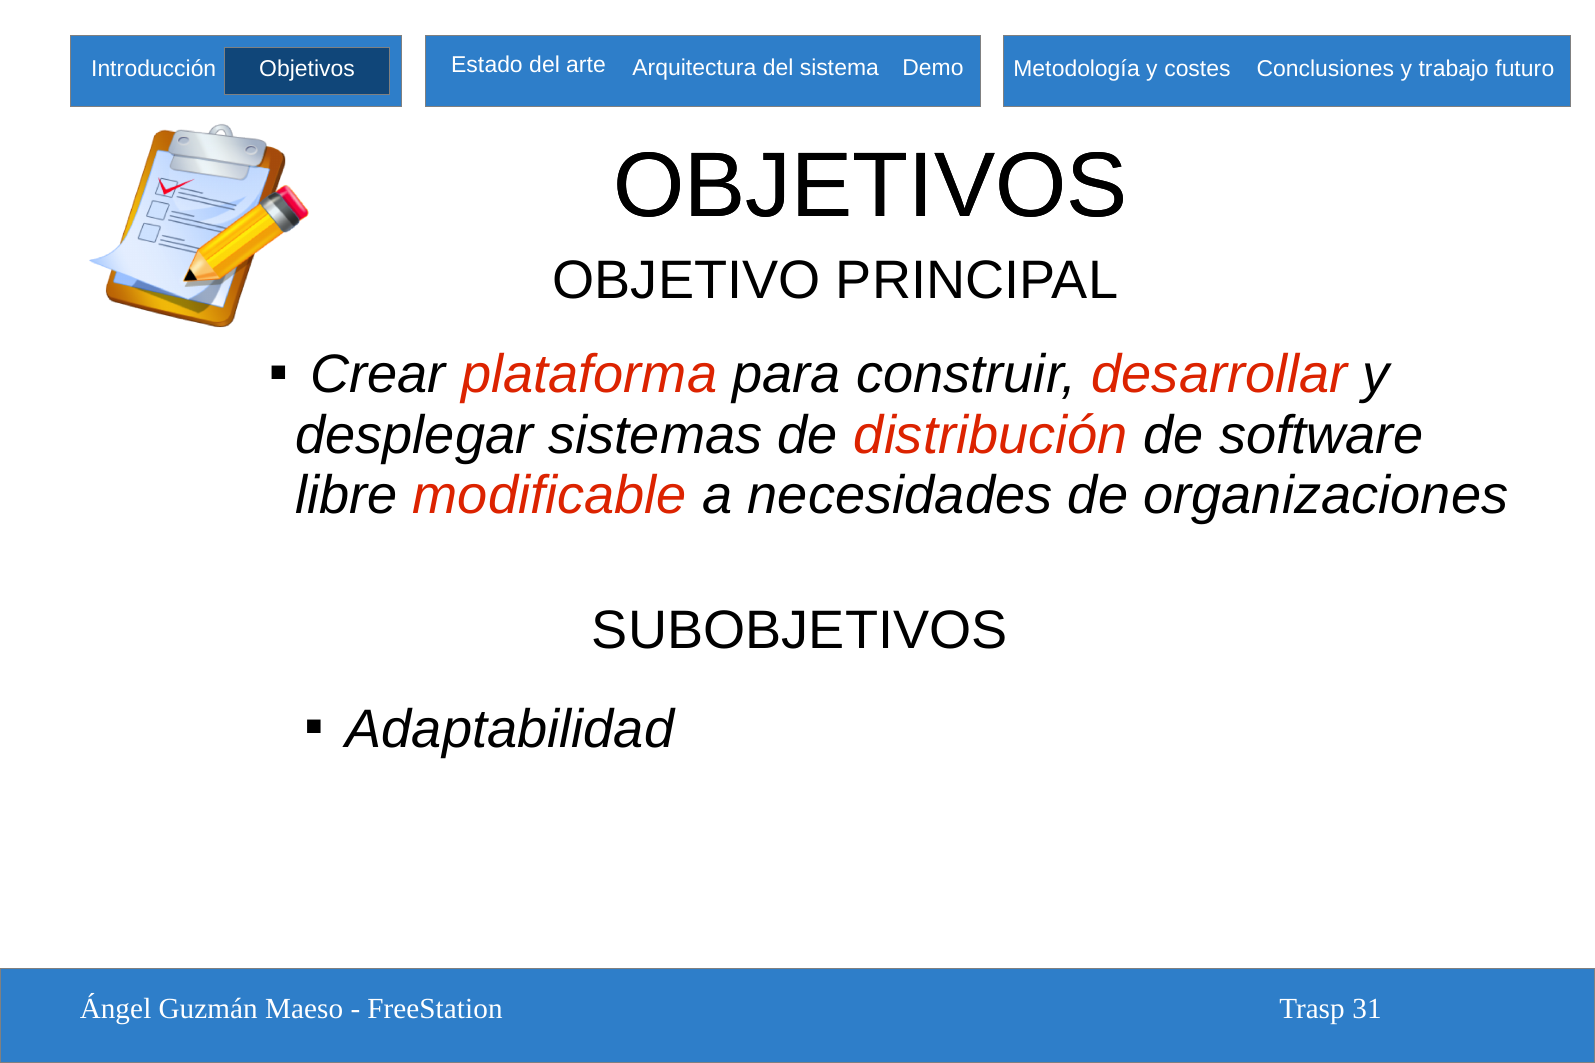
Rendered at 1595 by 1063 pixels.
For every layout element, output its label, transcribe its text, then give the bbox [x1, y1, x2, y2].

text_box Adaptabilidad [295, 686, 792, 893]
title Estado del arte [413, 41, 644, 89]
title Demo [868, 47, 999, 88]
text_box Crear plataforma para construir, desarrollar y desplegar sistemas de distribución de software libre modificable a necesidades de organizaciones [259, 330, 1512, 539]
text_box [1003, 101, 1571, 107]
title Metodología y costes [981, 36, 1228, 101]
text_box [425, 35, 981, 47]
title SUBOBJETIVOS [82, 573, 1518, 686]
text_box [70, 35, 402, 107]
title OBJETIVOS [153, 128, 1589, 240]
picture [70, 106, 319, 355]
title OBJETIVO PRINCIPAL [118, 224, 1554, 336]
title Introducción [64, 36, 243, 101]
text_box [425, 88, 981, 107]
title Conclusiones y trabajo futuro [1228, 36, 1583, 101]
title Objetivos [243, 36, 384, 101]
title Arquitectura del sistema [625, 41, 886, 94]
